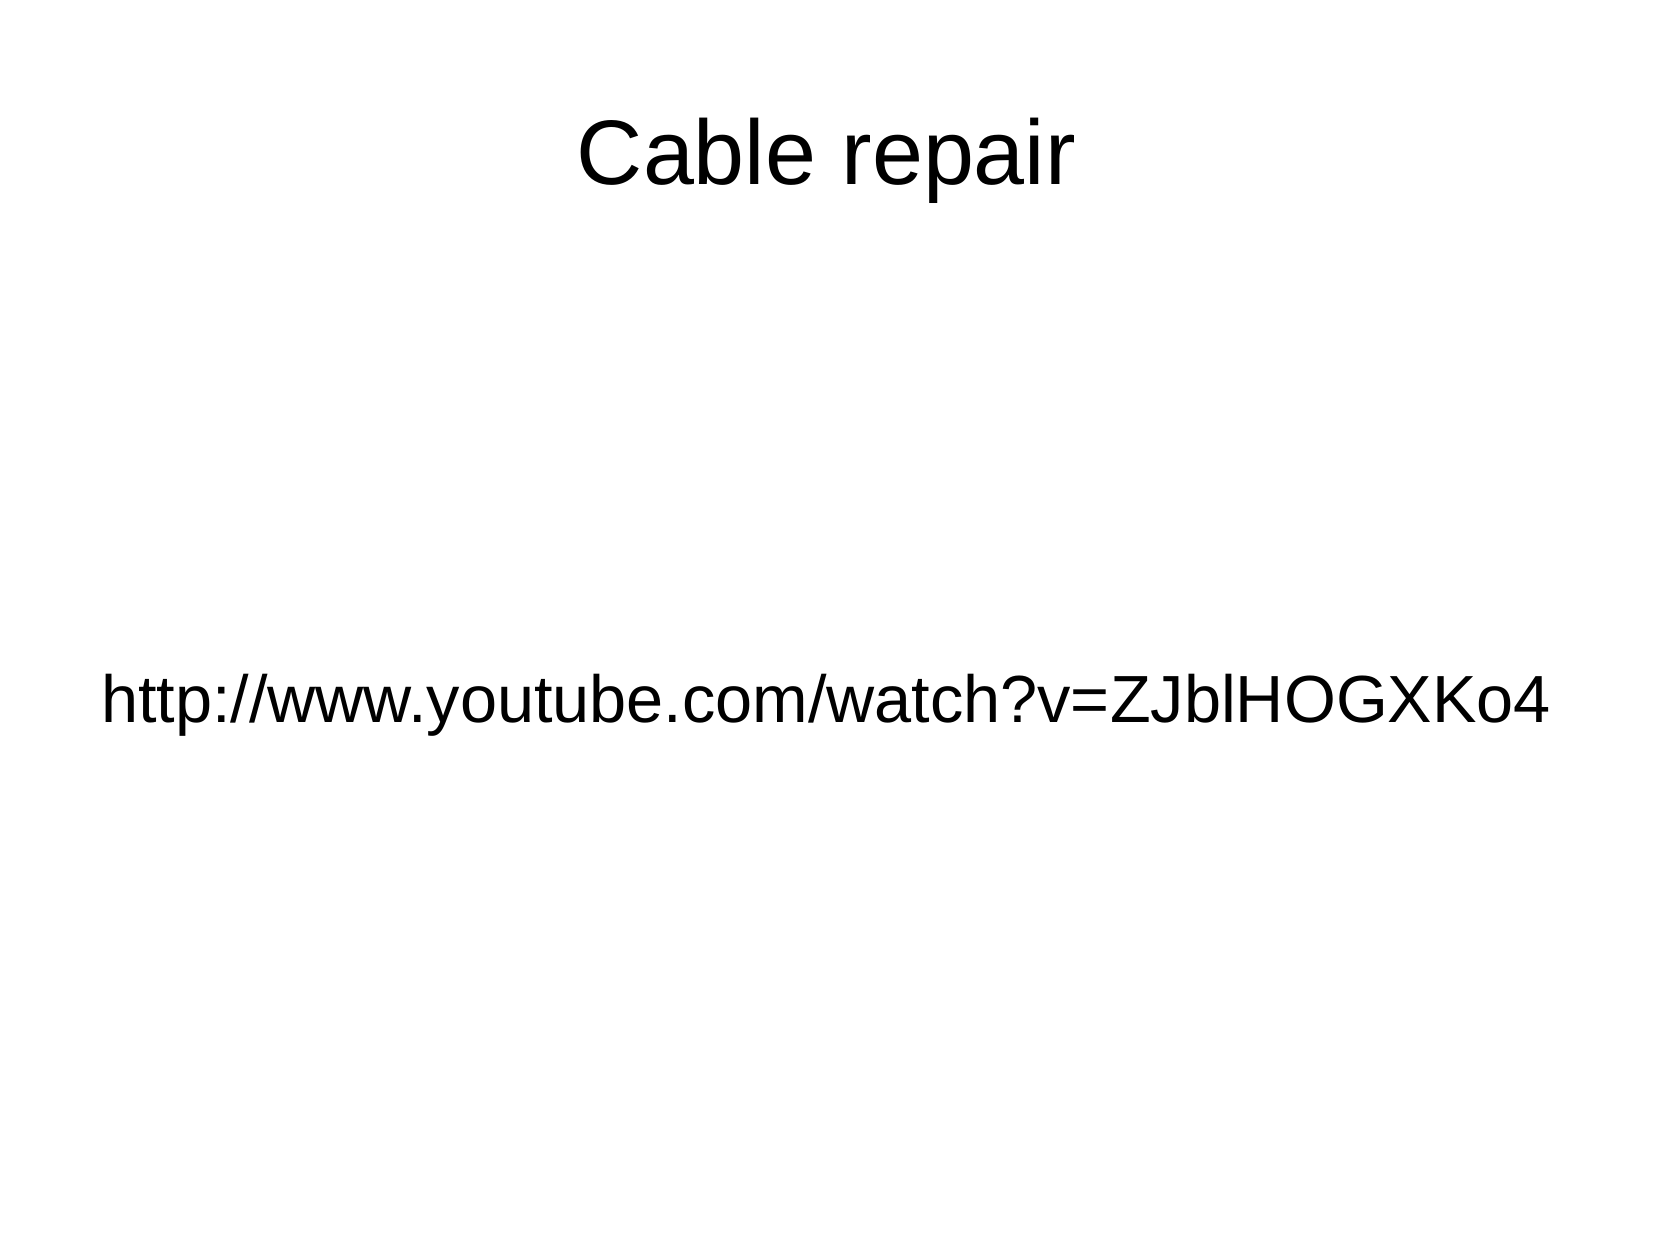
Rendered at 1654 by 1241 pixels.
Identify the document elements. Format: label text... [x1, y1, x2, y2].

subtitle http://www.youtube.com/watch?v=ZJblHOGXKo4 [82, 290, 1571, 1109]
title Cable repair [82, 49, 1571, 257]
